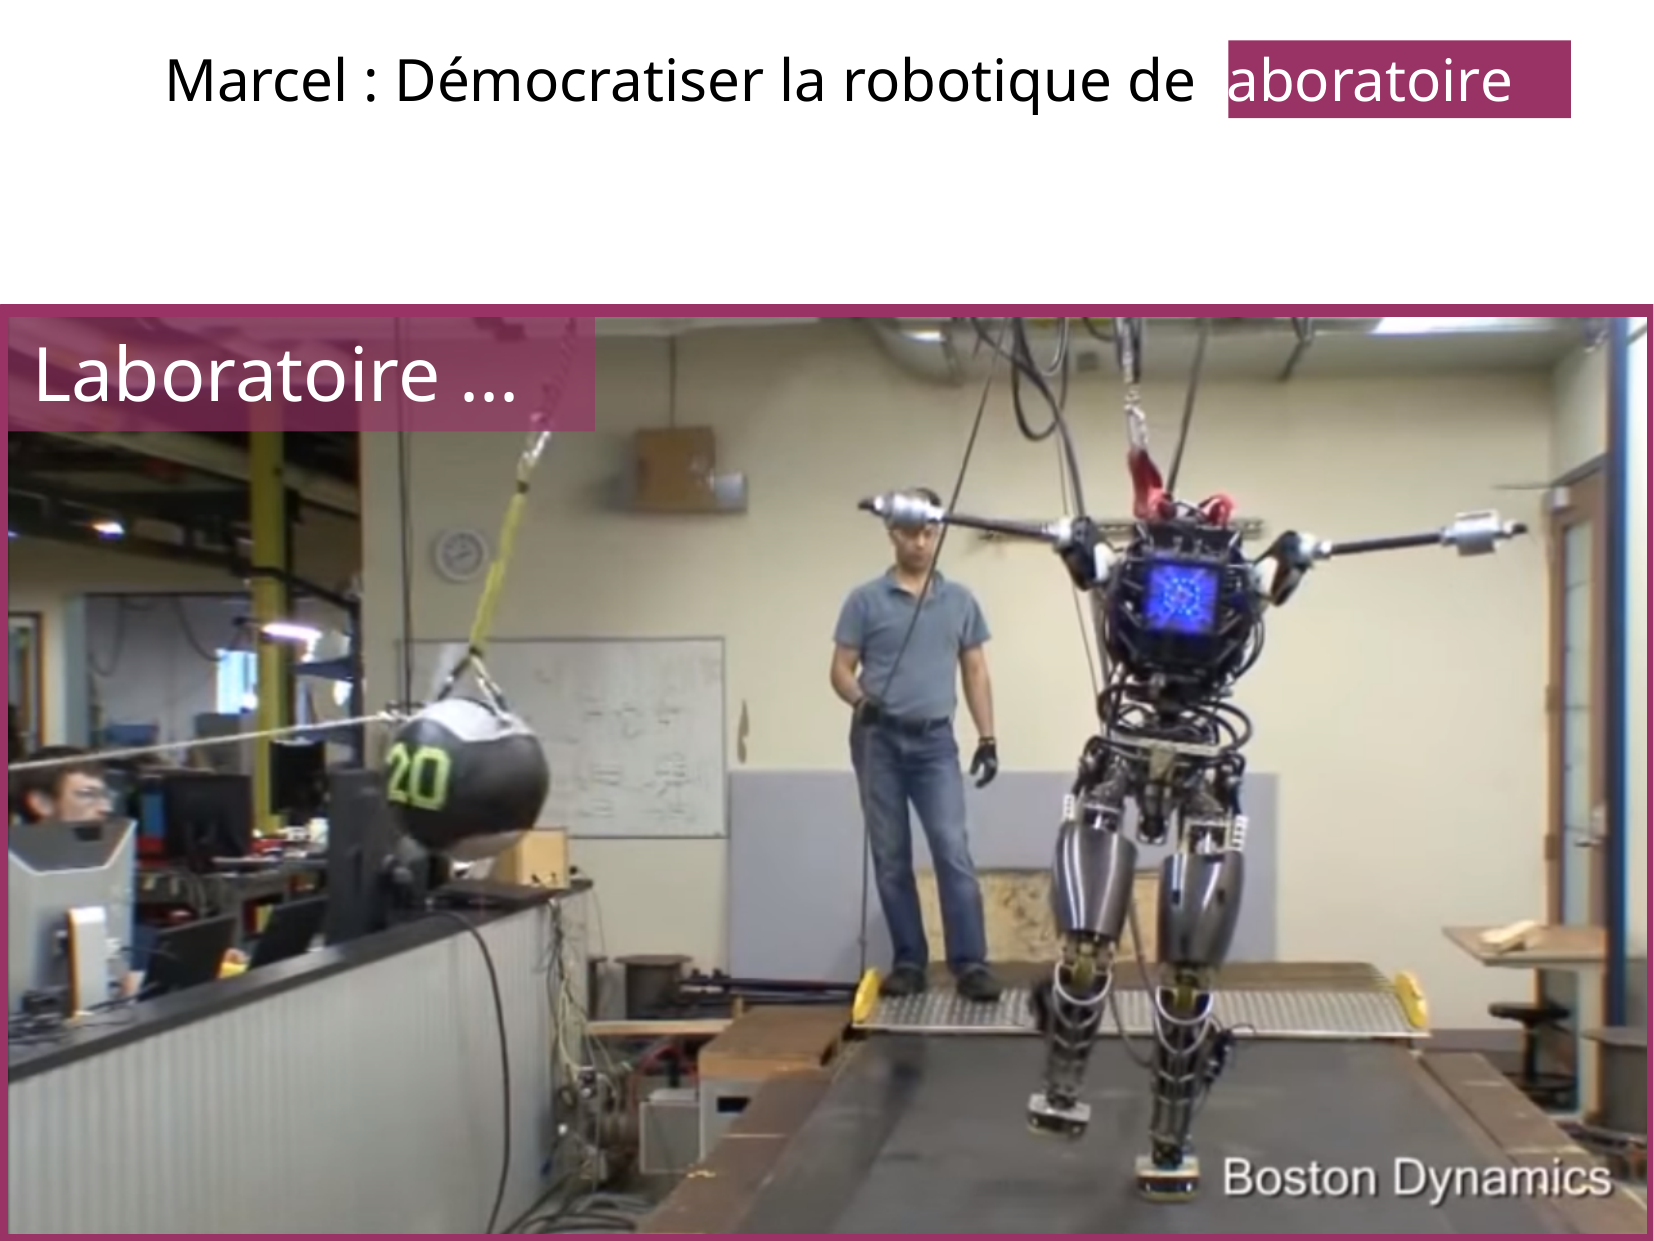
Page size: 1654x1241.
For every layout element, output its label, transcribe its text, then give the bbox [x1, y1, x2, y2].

text_box [1, 314, 595, 432]
text_box Laboratoire ... [17, 313, 651, 426]
picture [8, 317, 1647, 1234]
title Marcel : Démocratiser la robotique de laboratoire [94, 0, 1583, 157]
